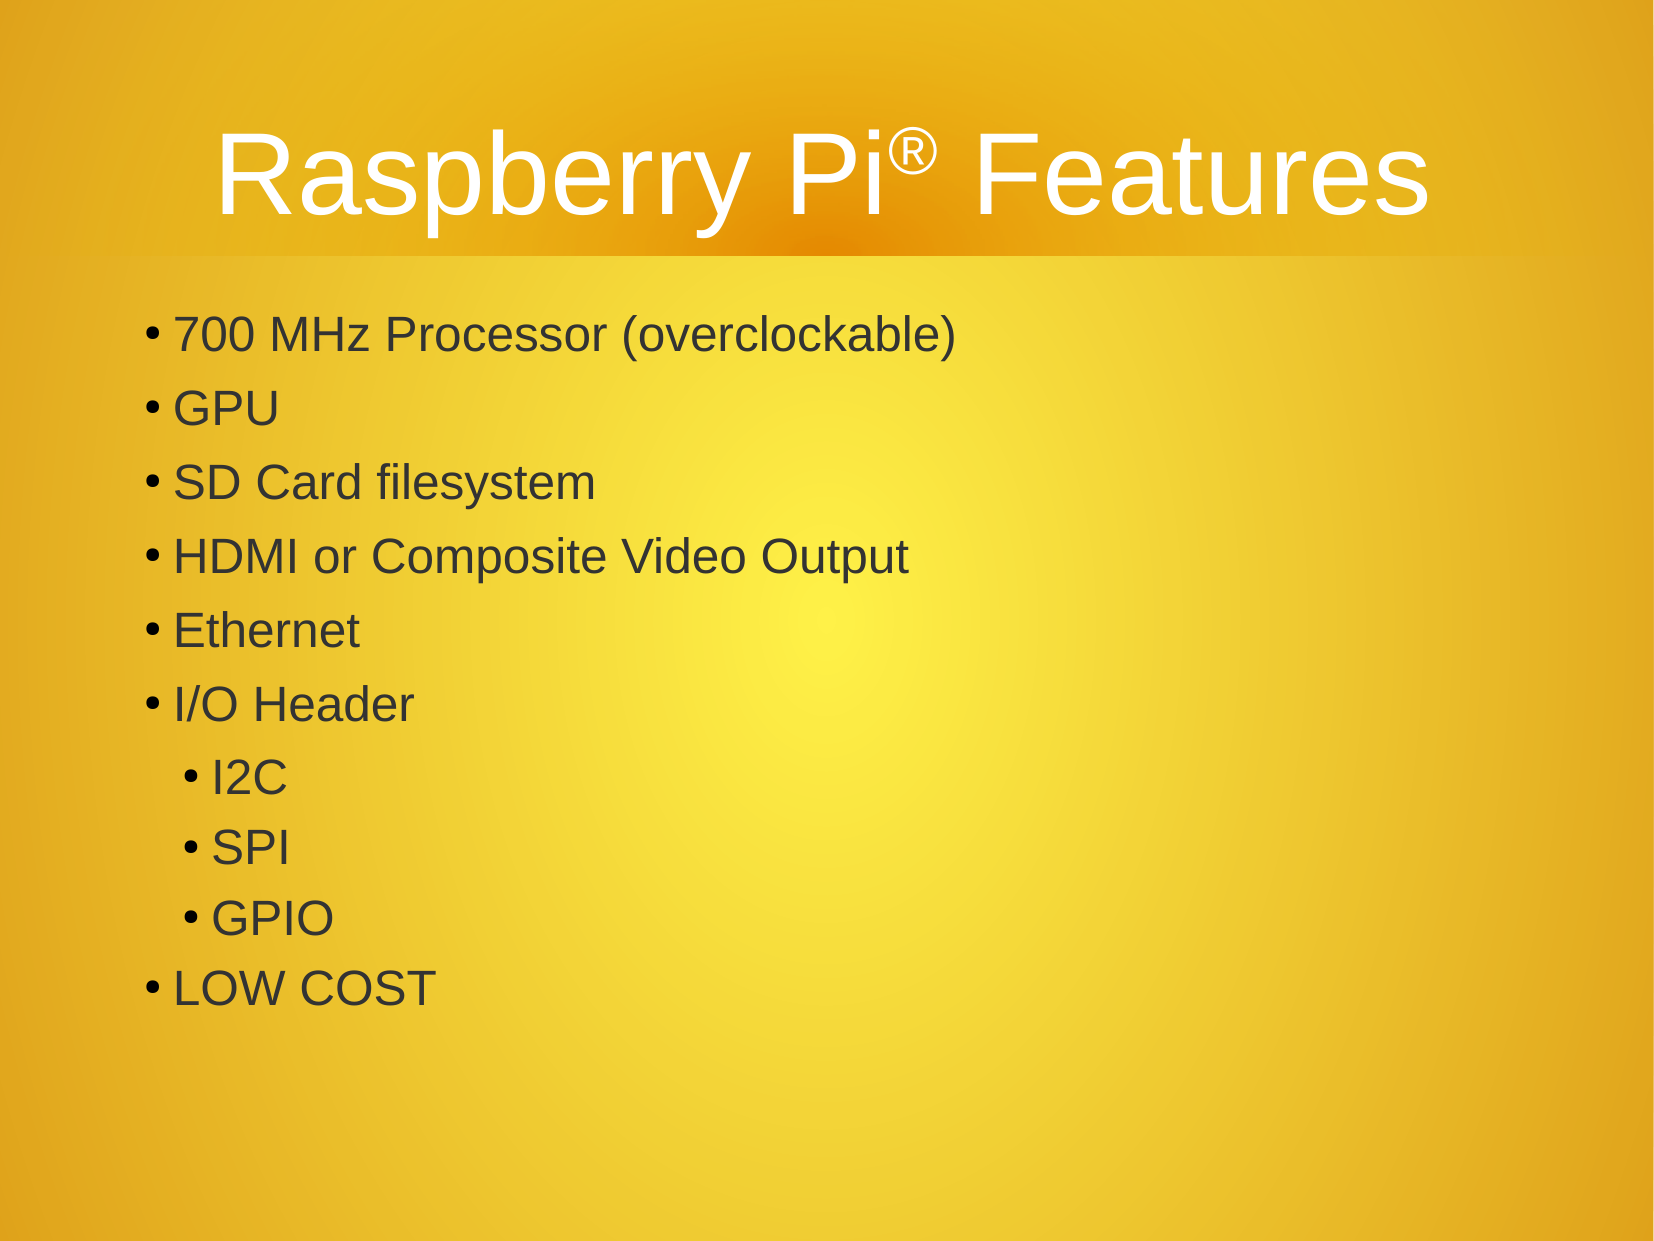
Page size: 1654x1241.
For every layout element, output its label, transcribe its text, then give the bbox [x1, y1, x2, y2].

list 700 MHz Processor (overclockable) GPU SD Card filesystem HDMI or Composite Video Output Ethernet I/O Header I2C SPI GPIO LOW COST [134, 306, 1519, 1027]
title Raspberry Pi® Features [78, 70, 1567, 278]
